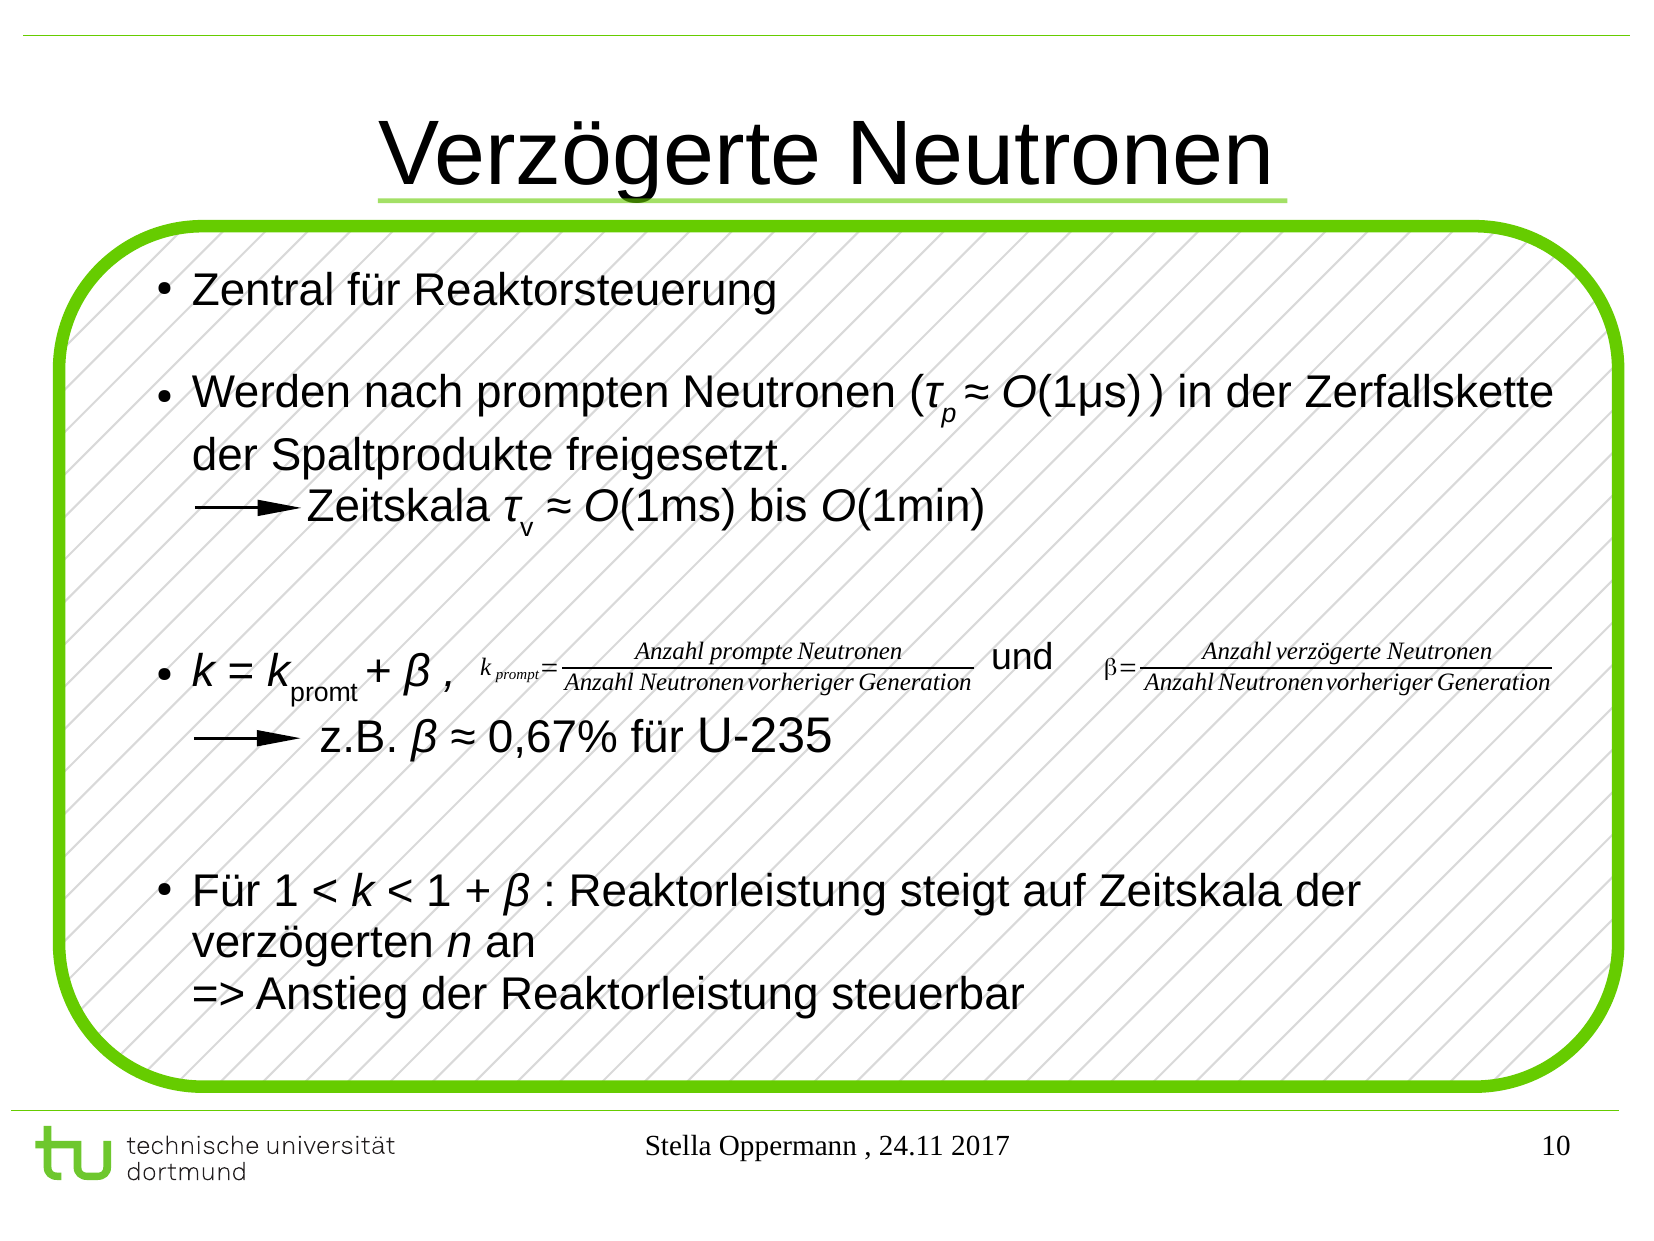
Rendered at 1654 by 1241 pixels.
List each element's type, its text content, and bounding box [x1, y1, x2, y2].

chart [35, 1125, 461, 1241]
text_box Zentral für Reaktorsteuerung Werden nach prompten Neutronen (τp ≈ O(1μs) ) in der Zerfallskette der Spaltprodukte freigesetzt. Zeitskala τv ≈ O(1ms) bis O(1min) k = kpromt + β , z.B. β ≈ 0,67% für U-235 Für 1 < k < 1 + β : Reaktorleistung steigt auf Zeitskala der verzögerten n an => Anstieg der Reaktorleistung steuerbar [141, 256, 1619, 1190]
title Verzögerte Neutronen [82, 49, 1571, 257]
text_box und [59, 257, 141, 1073]
chart [1097, 637, 1560, 697]
chart [474, 637, 981, 697]
